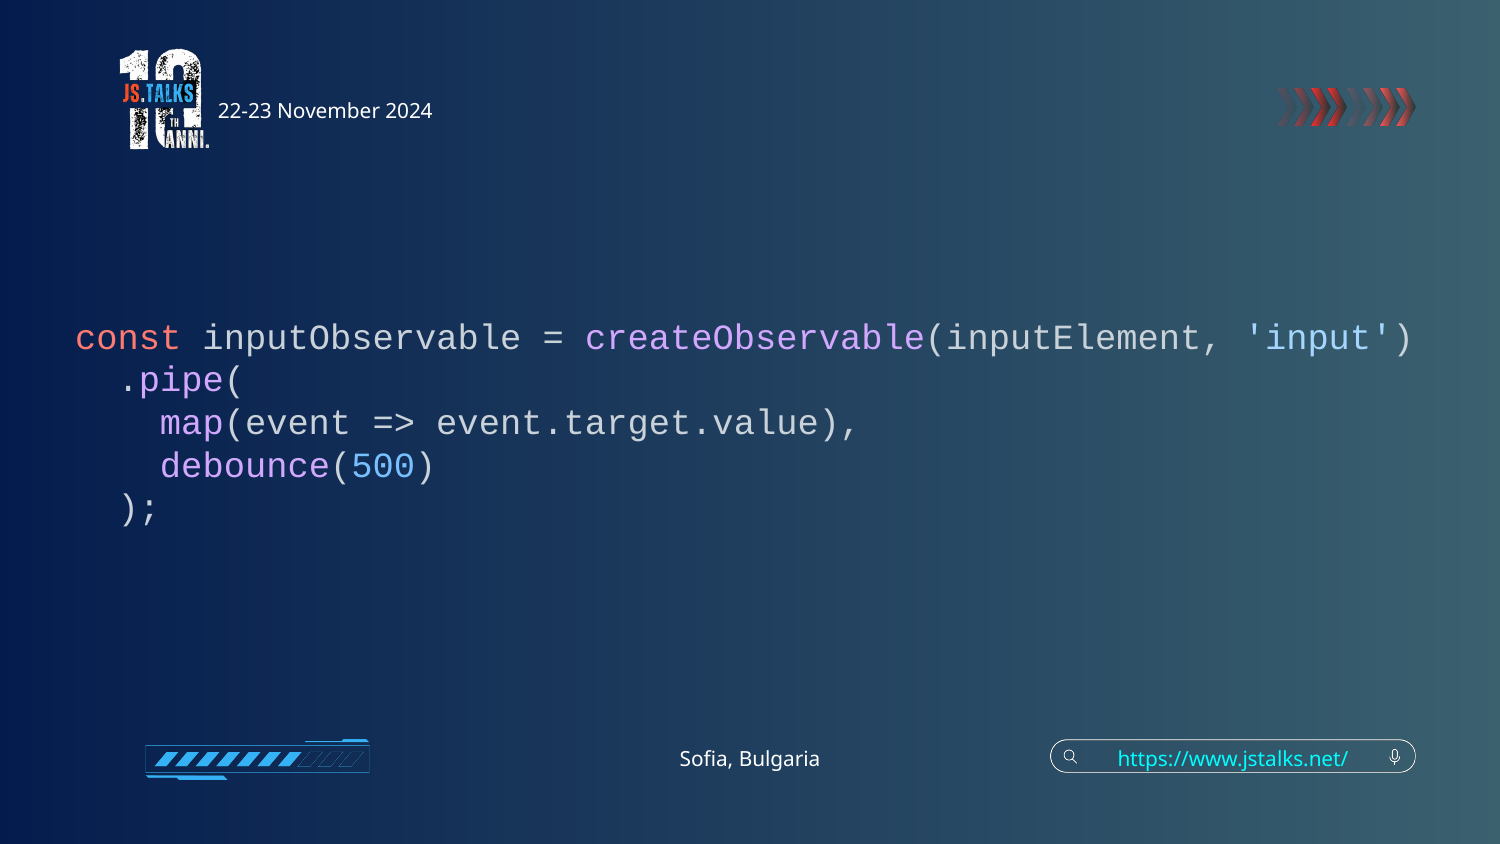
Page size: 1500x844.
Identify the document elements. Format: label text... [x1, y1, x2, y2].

text_box [1050, 739, 1416, 773]
text_box [145, 739, 370, 780]
text_box 22-23 November 2024 [217, 95, 507, 123]
text_box Sofia, Bulgaria [654, 744, 846, 772]
text_box [1277, 88, 1416, 126]
text_box [65, 0, 258, 231]
text_box const inputObservable = createObservable(inputElement, 'input') .pipe( map(event => event.target.value), debounce(500) ); [0, 313, 1500, 572]
text_box https://www.jstalks.net/ [1103, 744, 1362, 772]
